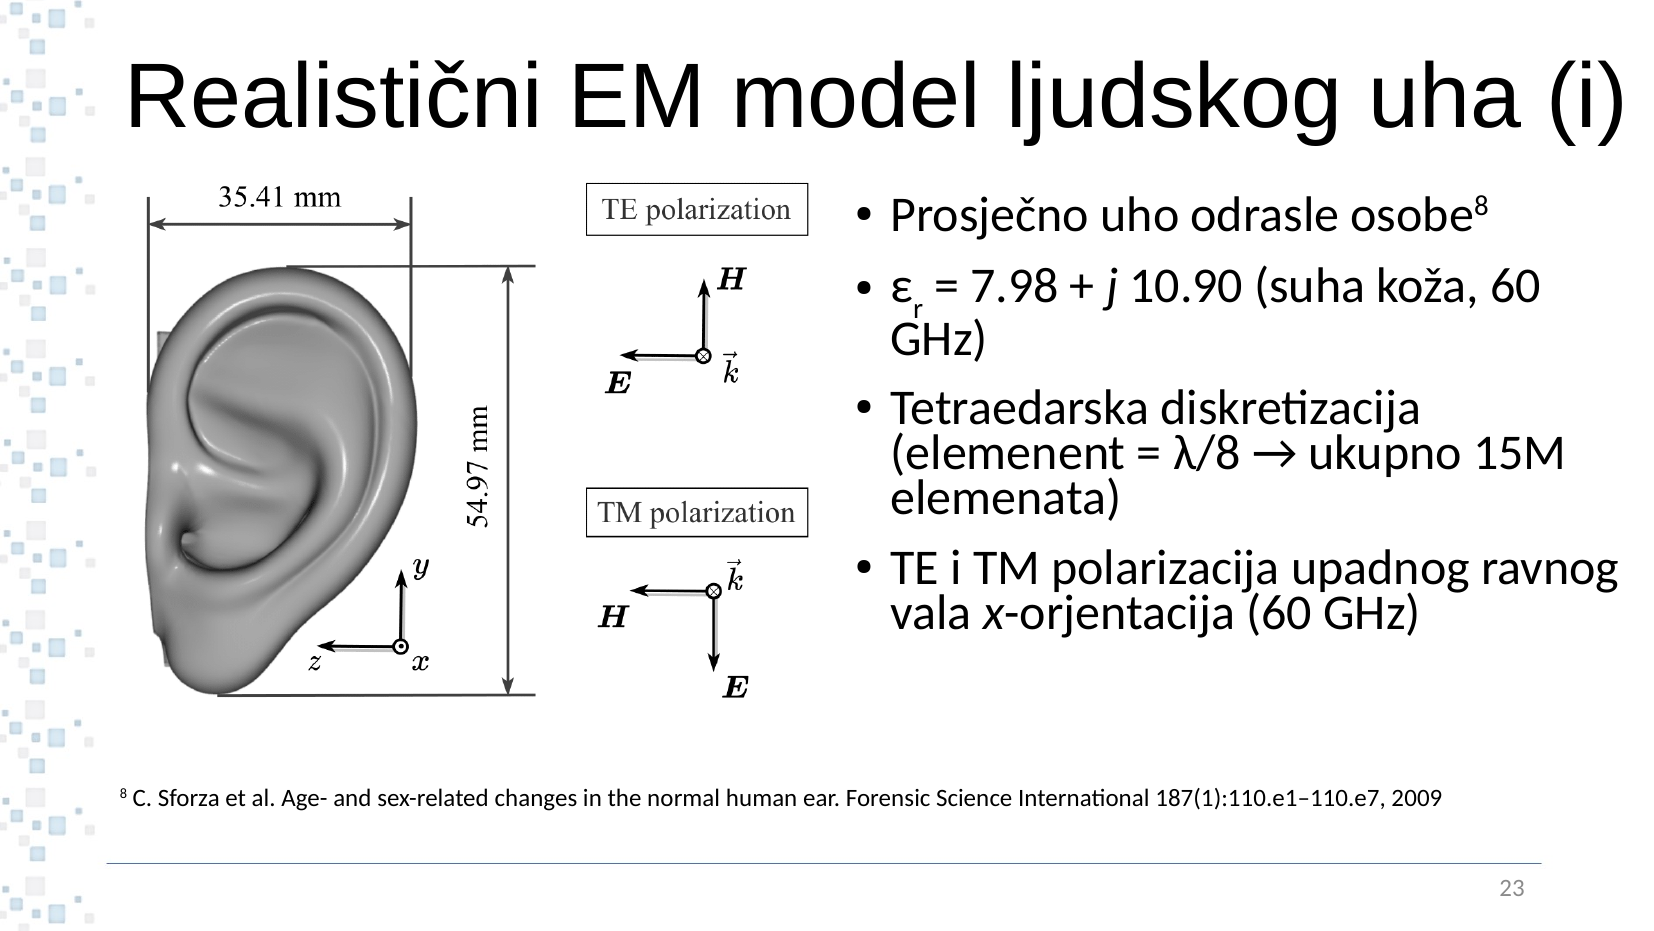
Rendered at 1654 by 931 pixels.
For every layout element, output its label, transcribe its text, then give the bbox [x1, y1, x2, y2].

title Realistični EM model ljudskog uha (i) [120, 15, 1636, 177]
picture [0, 0, 1654, 931]
text_box 8 C. Sforza et al. Age- and sex-related changes in the normal human ear. Forensic Science International 187(1):110.e1–110.e7, 2009 [105, 780, 1636, 854]
list Prosječno uho odrasle osobe8 εr = 7.98 + j 10.90 (suha koža, 60 GHz) Tetraedarska diskretizacija (elemenent = λ/8 → ukupno 15M elemenata) TE i TM polarizacija upadnog ravnog vala x-orjentacija (60 GHz) [855, 195, 1636, 721]
